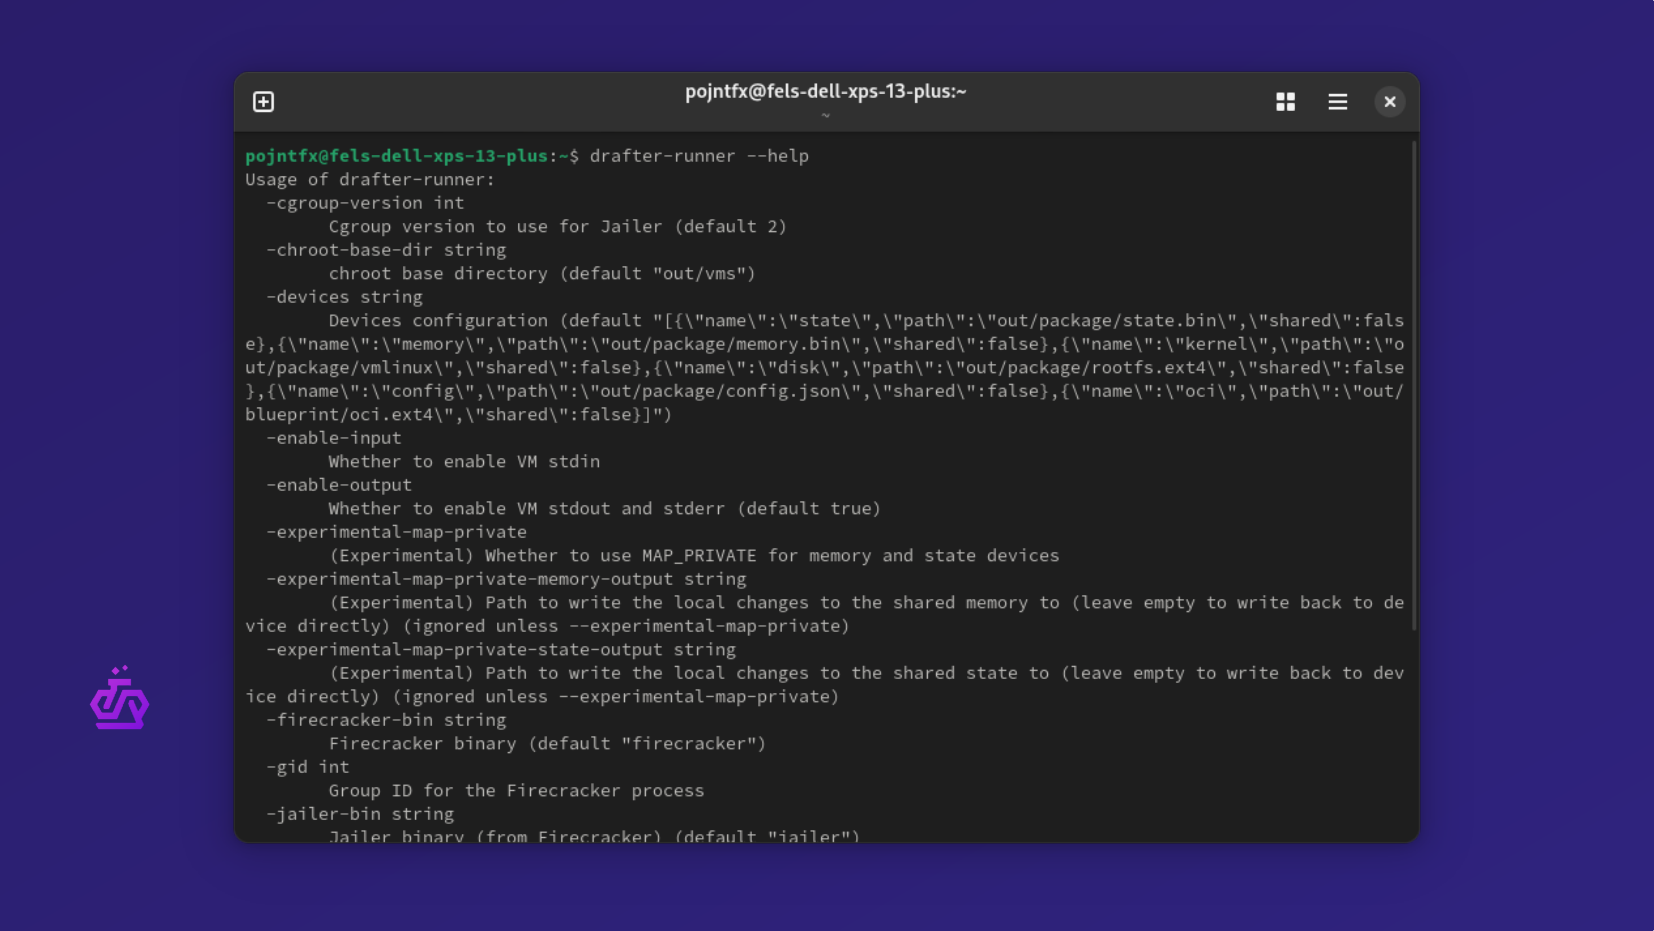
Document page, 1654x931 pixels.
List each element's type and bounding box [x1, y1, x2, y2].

picture [70, 643, 150, 755]
picture [154, 0, 1500, 931]
